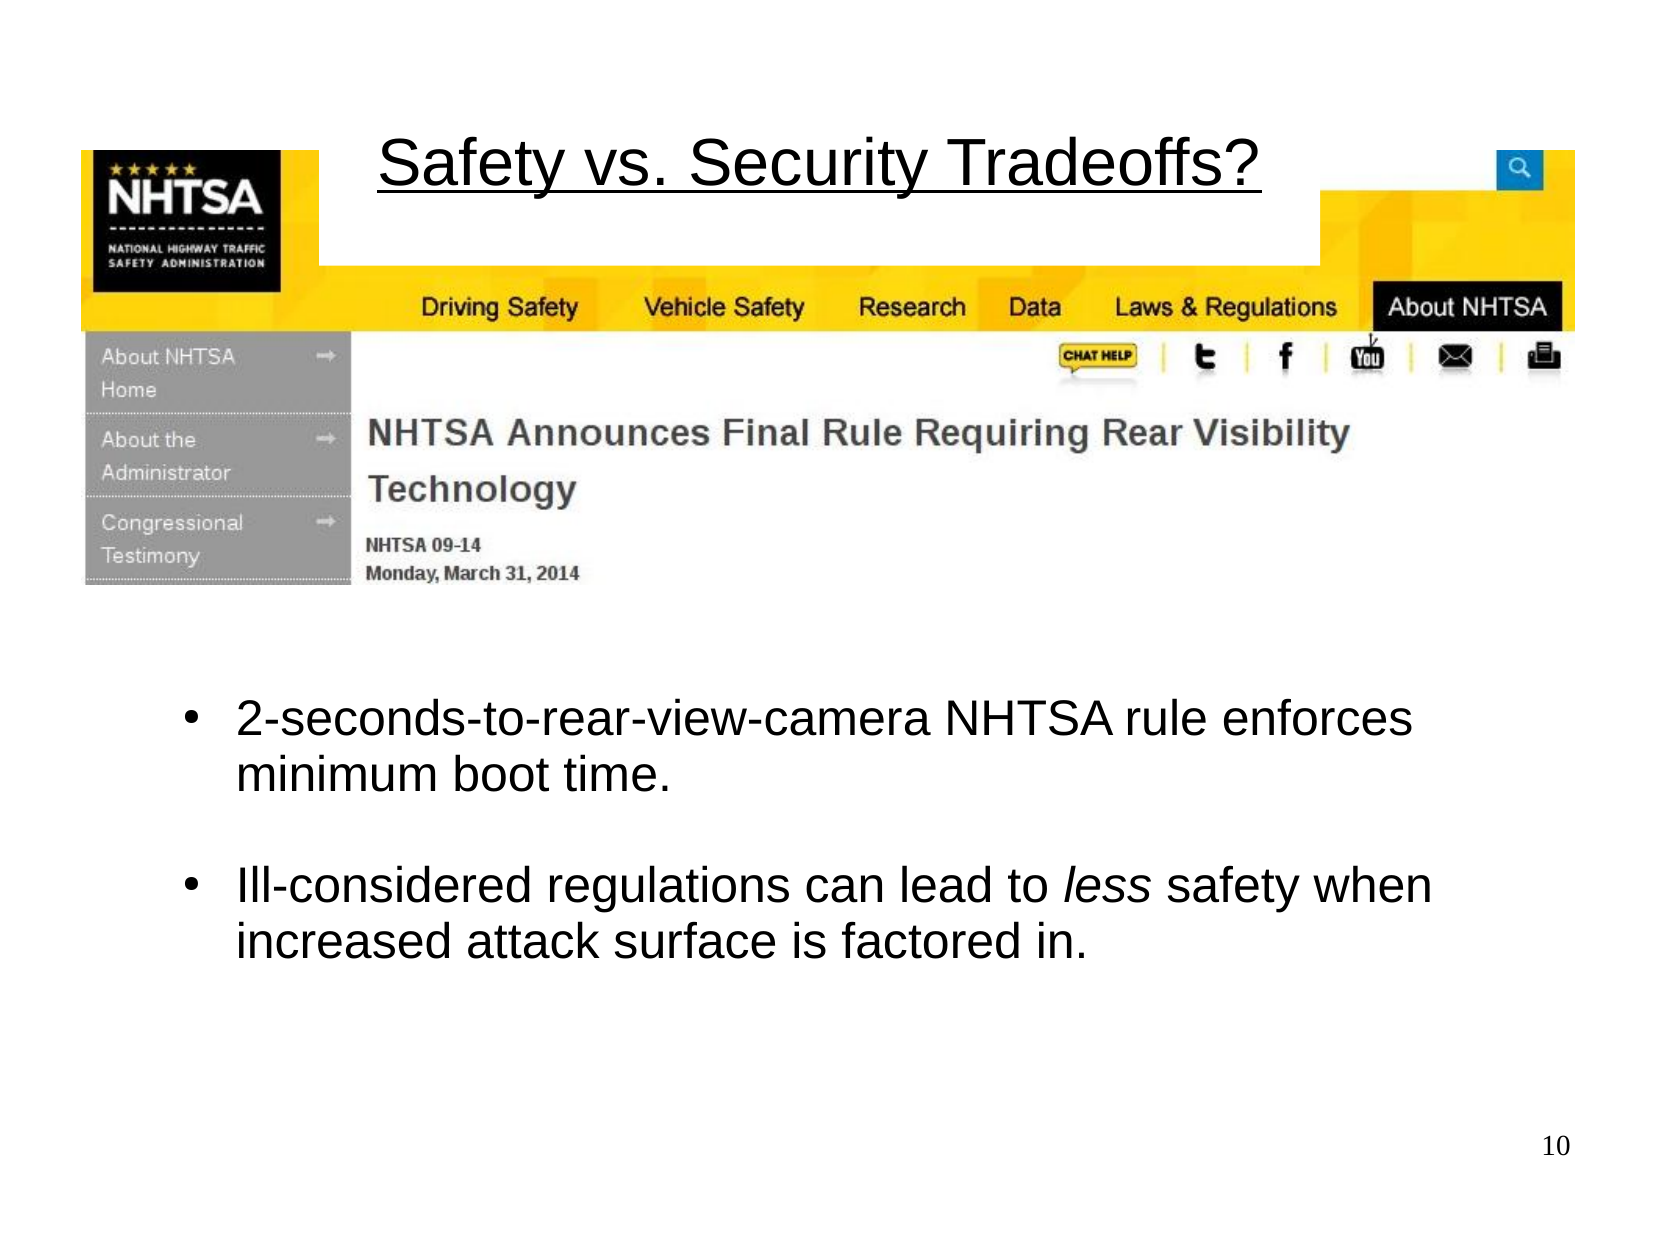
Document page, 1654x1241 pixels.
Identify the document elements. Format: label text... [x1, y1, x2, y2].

list 2-seconds-to-rear-view-camera NHTSA rule enforces minimum boot time. Ill-considered regulations can lead to less safety when increased attack surface is factored in. [165, 690, 1486, 946]
title Safety vs. Security Tradeoffs? [319, 60, 1321, 266]
picture [81, 150, 1576, 586]
